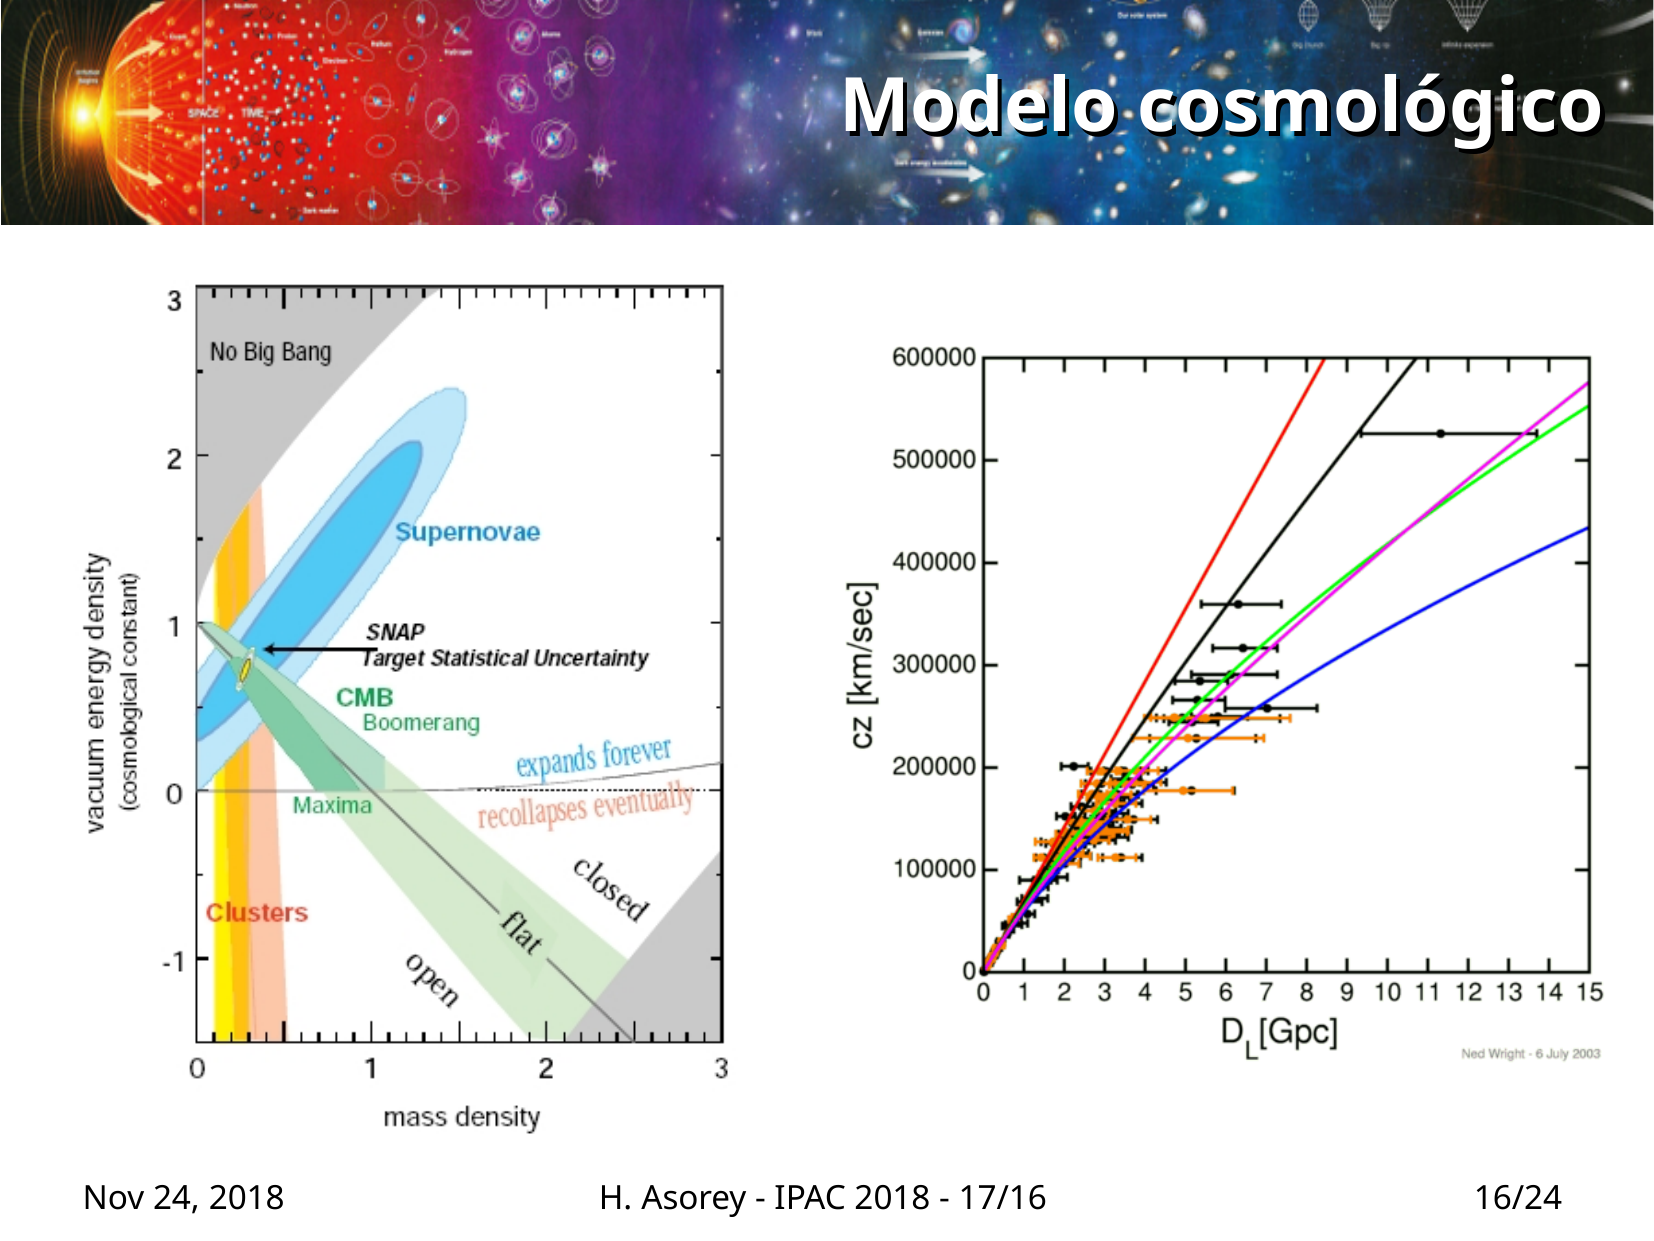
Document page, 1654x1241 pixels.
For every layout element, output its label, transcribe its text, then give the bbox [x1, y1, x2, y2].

picture [844, 345, 1606, 1065]
picture [1, 0, 1654, 225]
title Modelo cosmológico [45, 15, 1606, 191]
picture [45, 267, 807, 1143]
